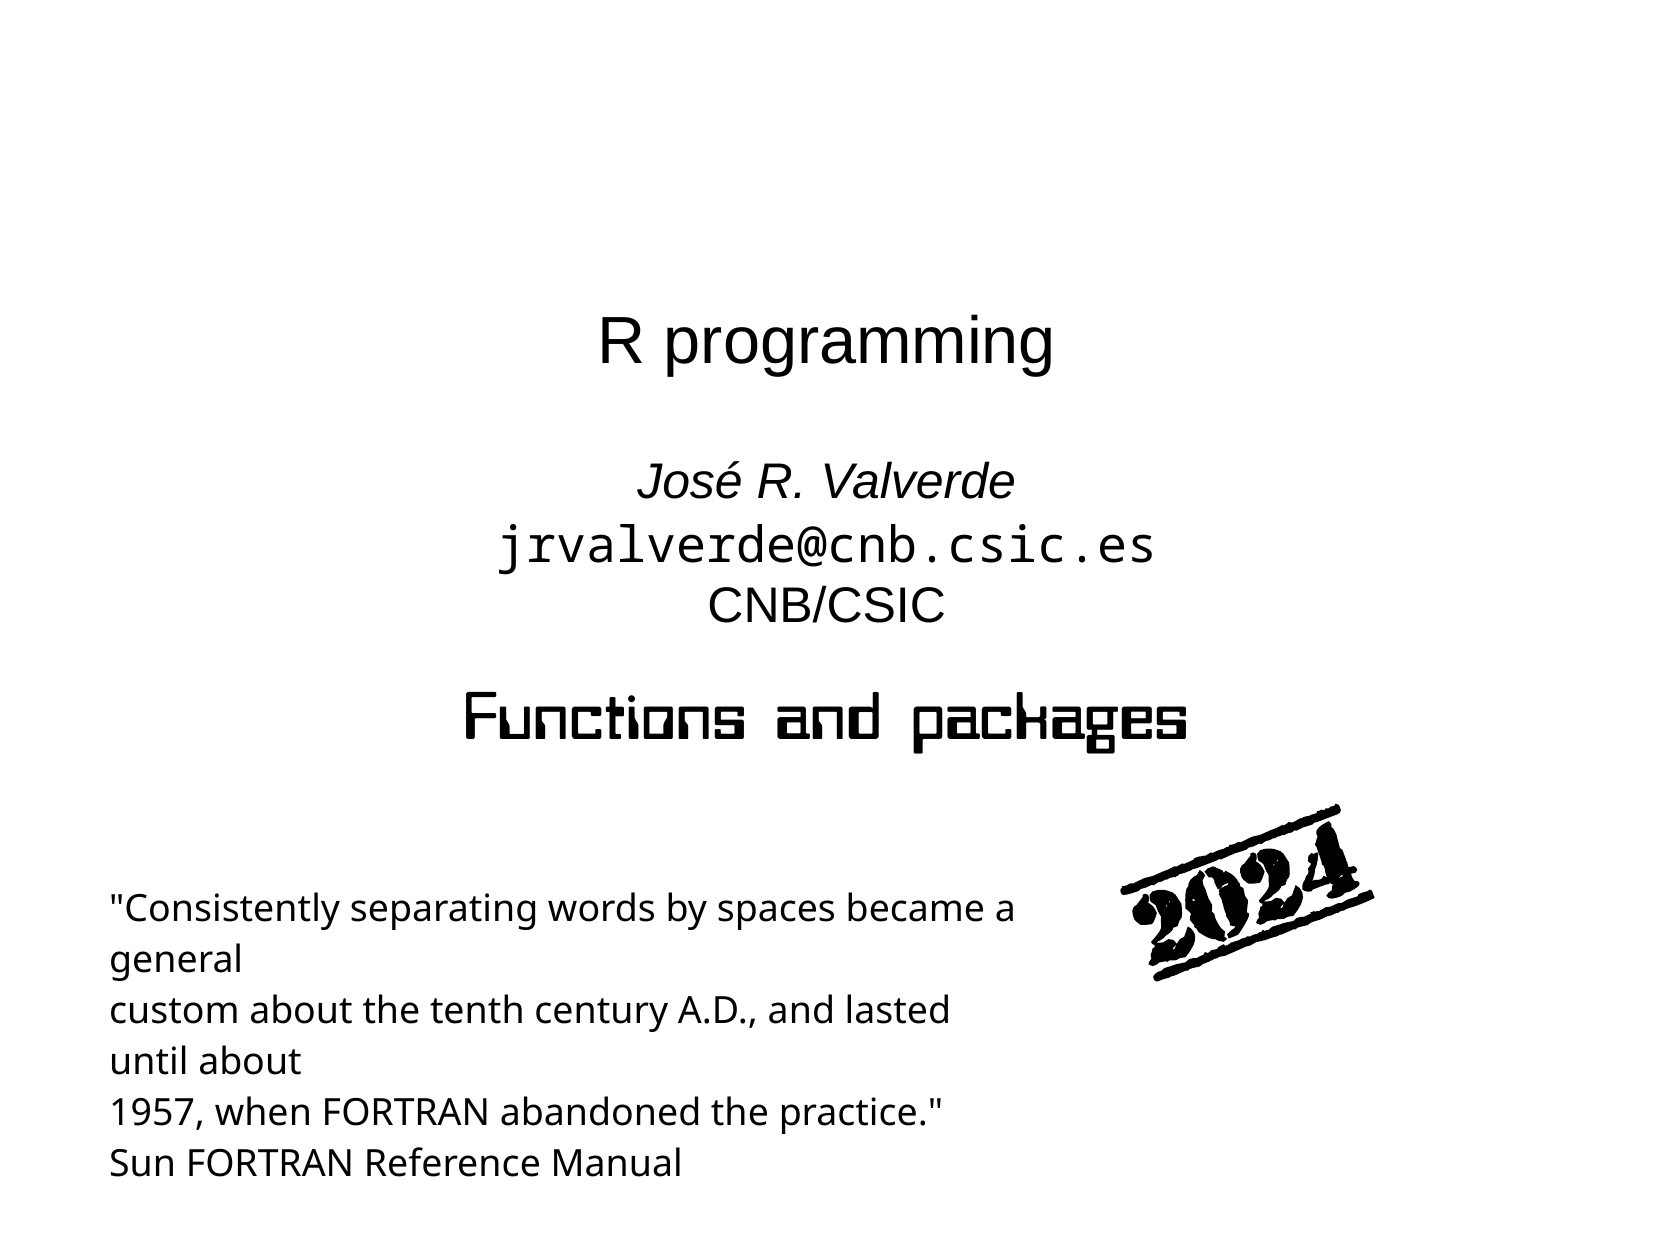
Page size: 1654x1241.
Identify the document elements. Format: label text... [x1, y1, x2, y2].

subtitle R programming José R. Valverde jrvalverde@cnb.csic.es CNB/CSIC Functions and packages [82, 49, 1571, 1010]
text_box "Consistently separating words by spaces became a general custom about the tenth century A.D., and lasted until about 1957, when FORTRAN abandoned the practice." Sun FORTRAN Reference Manual [94, 874, 1040, 1184]
text_box [254, 1080, 1200, 1138]
text_box 2024 [1105, 775, 1434, 994]
